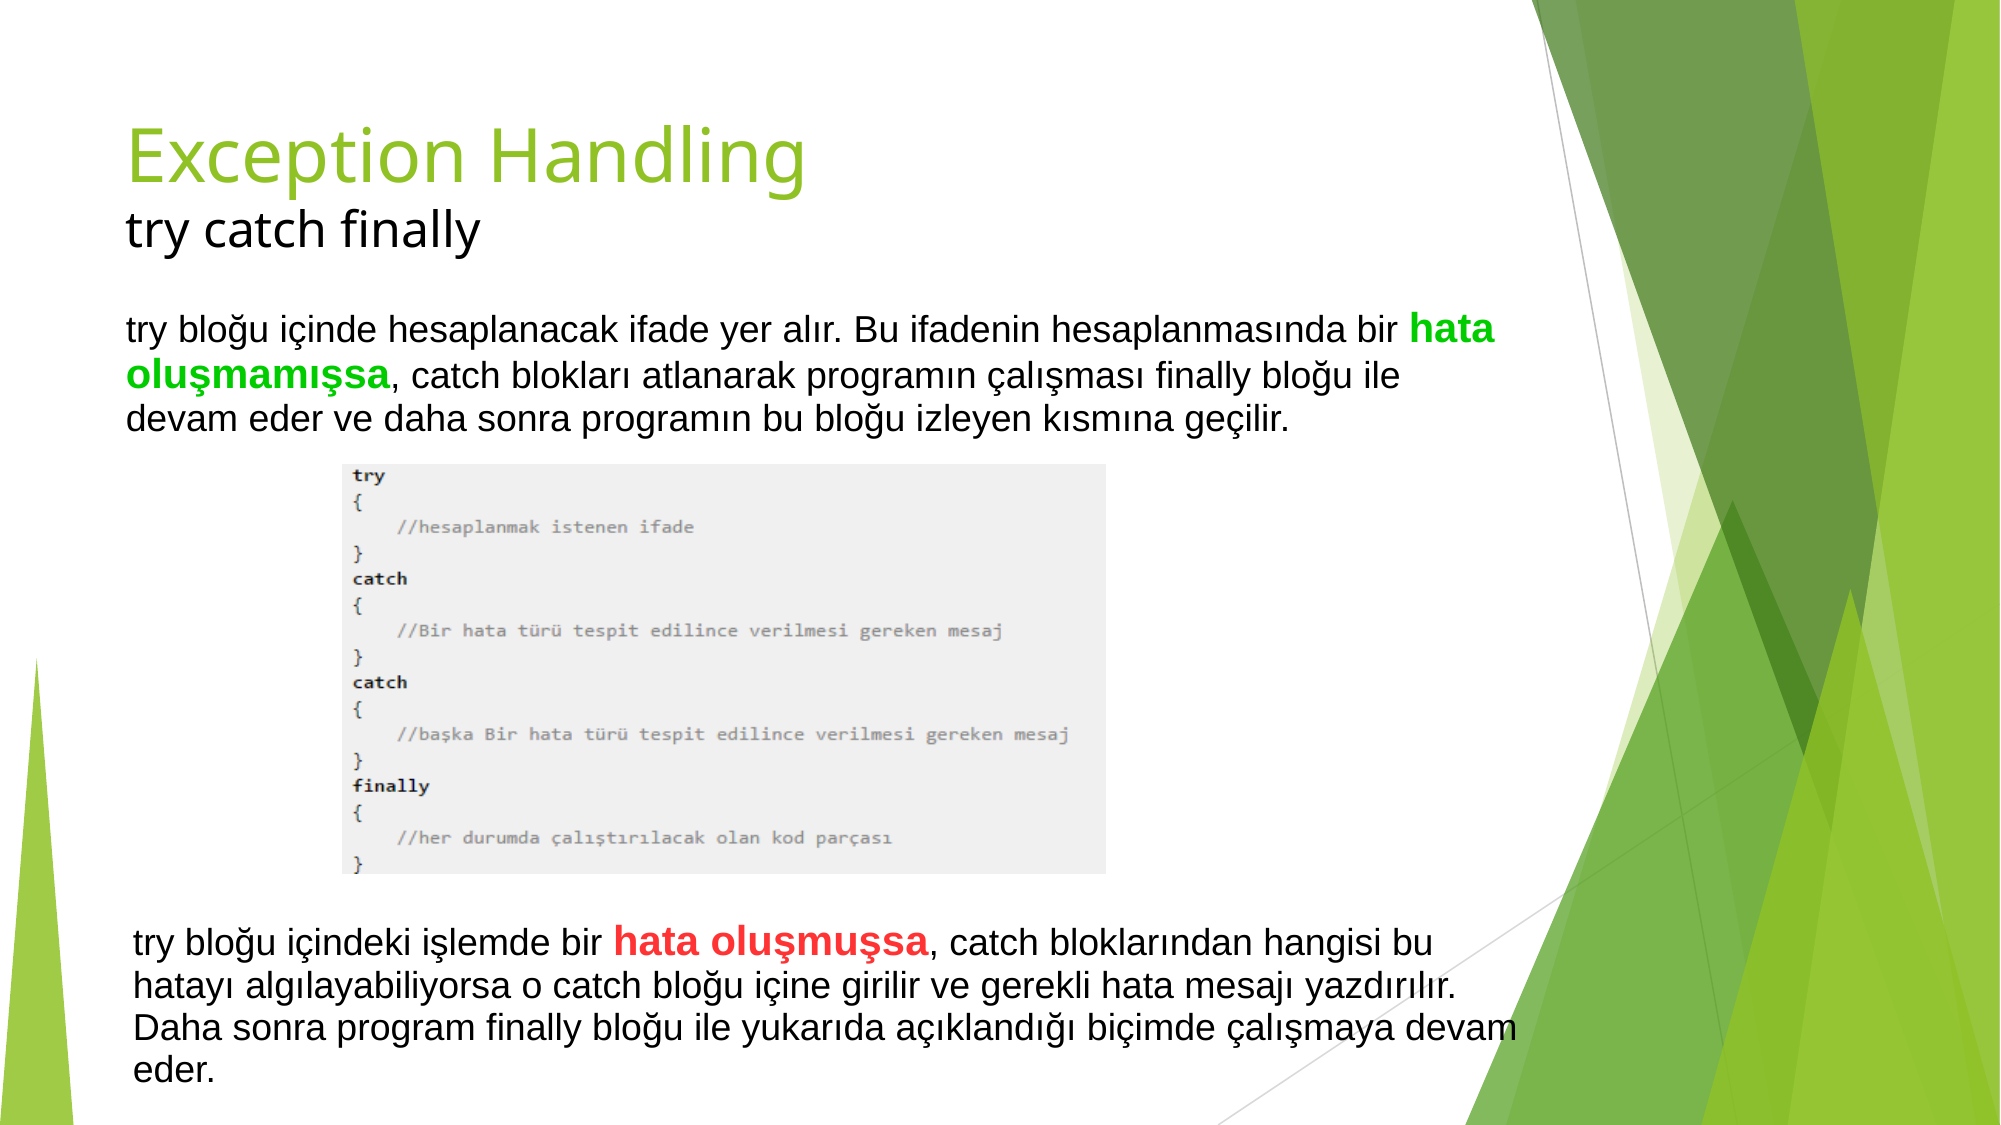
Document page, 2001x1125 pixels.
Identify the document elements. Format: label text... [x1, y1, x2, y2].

text_box try bloğu içinde hesaplanacak ifade yer alır. Bu ifadenin hesaplanmasında bir hata oluşmamışsa, catch blokları atlanarak programın çalışması finally bloğu ile devam eder ve daha sonra programın bu bloğu izleyen kısmına geçilir. [111, 297, 1536, 534]
picture [342, 464, 1106, 875]
text_box try bloğu içindeki işlemde bir hata oluşmuşsa, catch bloklarından hangisi bu hatayı algılayabiliyorsa o catch bloğu içine girilir ve gerekli hata mesajı yazdırılır. Daha sonra program finally bloğu ile yukarıda açıklandığı biçimde çalışmaya devam eder. [118, 910, 1548, 1099]
title Exception Handling try catch finally [111, 99, 1522, 297]
